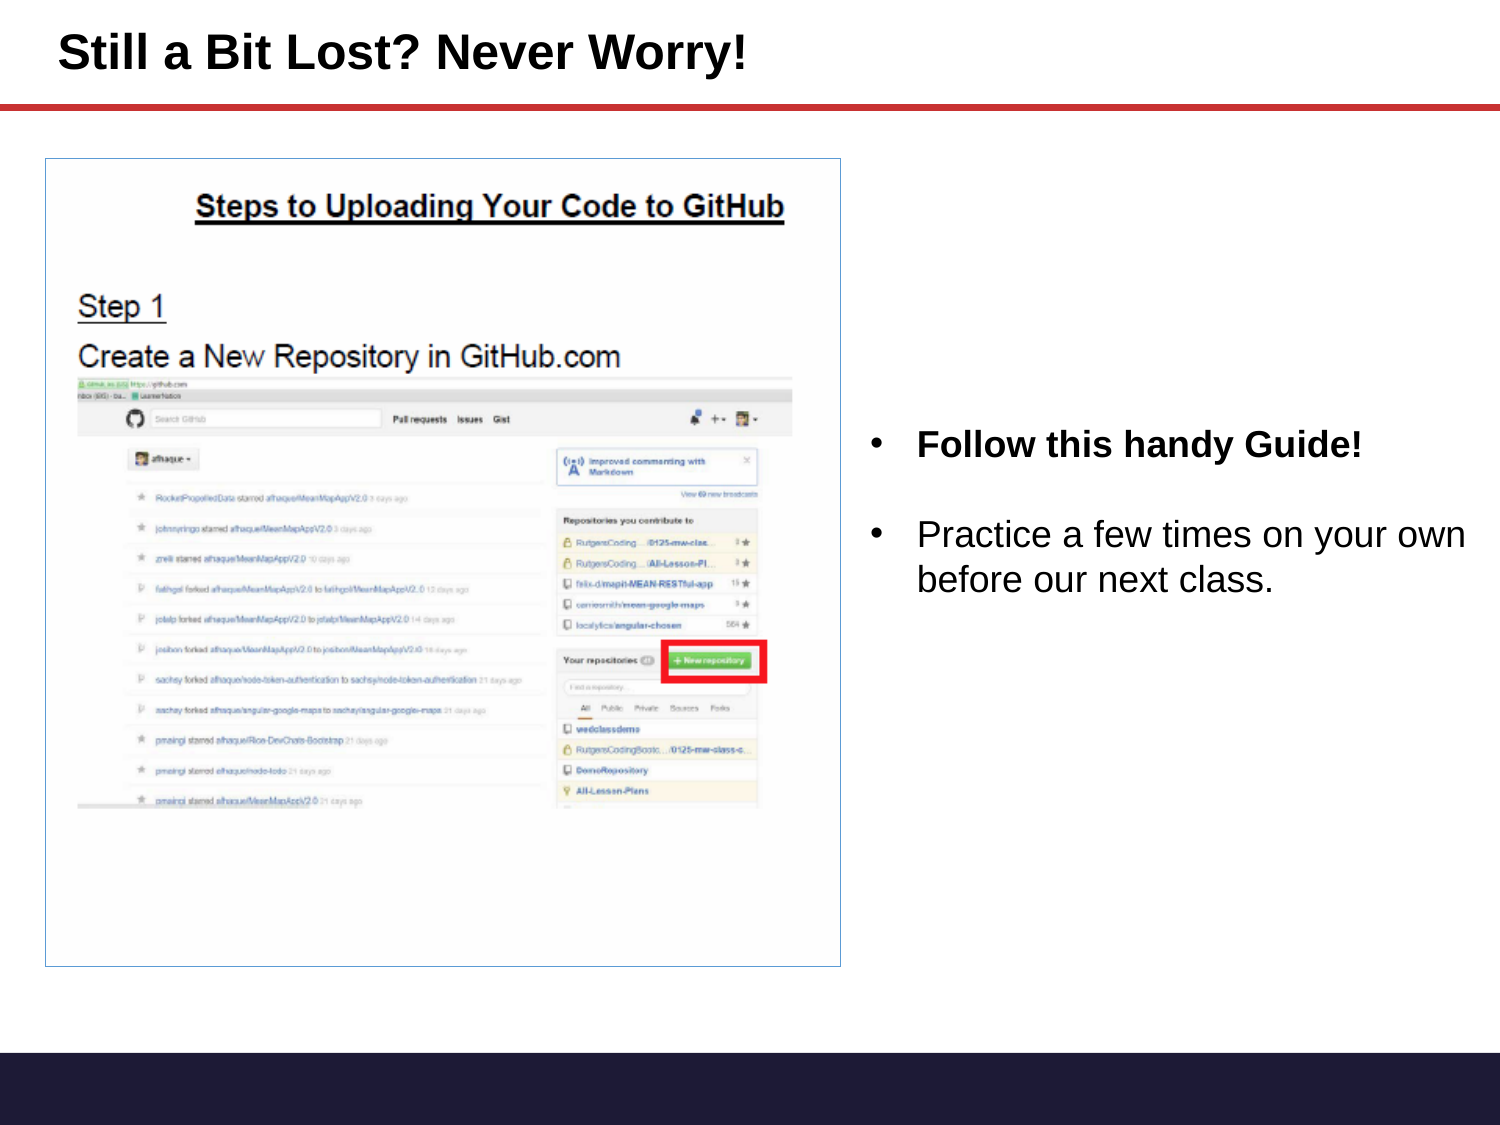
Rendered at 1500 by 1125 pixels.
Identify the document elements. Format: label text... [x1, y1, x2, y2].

text_box Follow this handy Guide! Practice a few times on your own before our next class. [862, 412, 1475, 608]
picture [45, 158, 841, 967]
title Still a Bit Lost? Never Worry! [50, 0, 948, 108]
